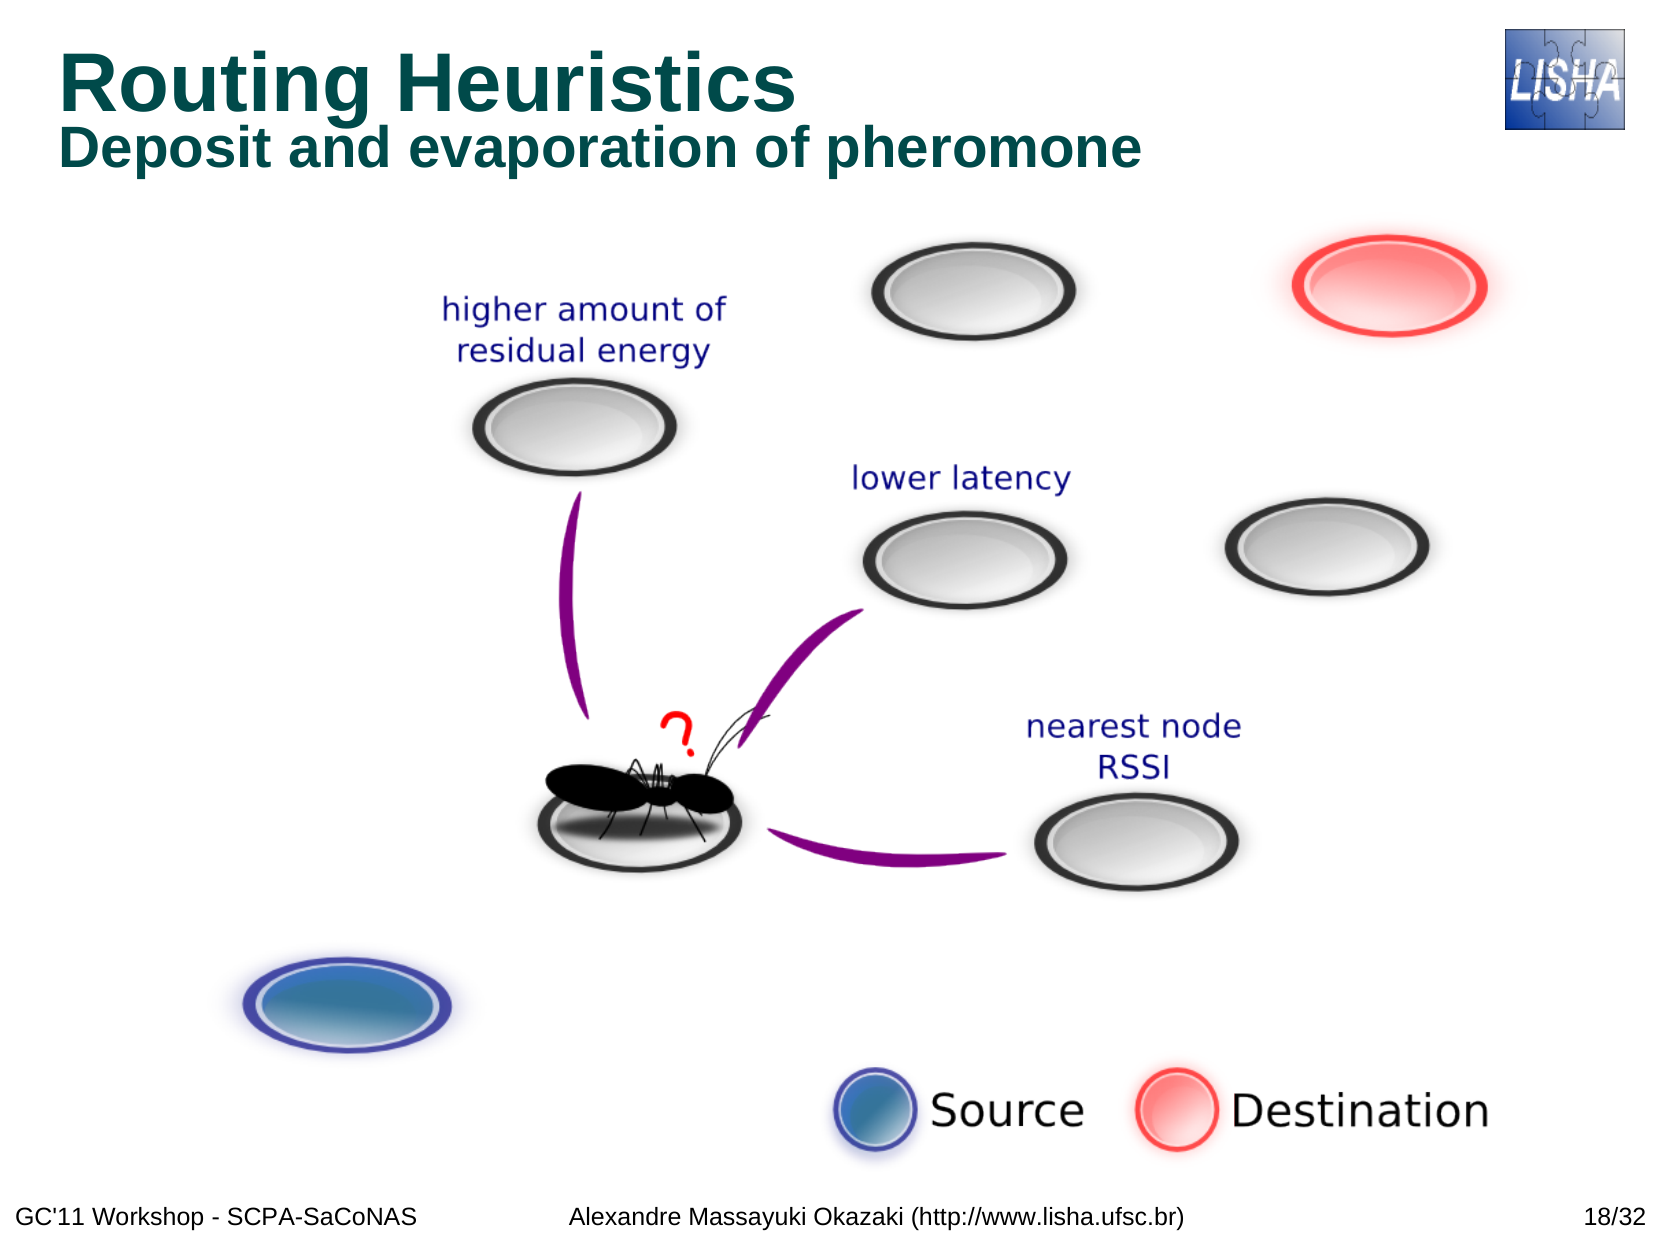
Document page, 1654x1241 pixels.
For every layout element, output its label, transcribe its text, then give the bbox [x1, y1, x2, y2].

picture [105, 179, 1547, 1199]
picture [1595, 29, 1625, 130]
title Routing Heuristics Deposit and evaporation of pheromone [58, 11, 1595, 219]
